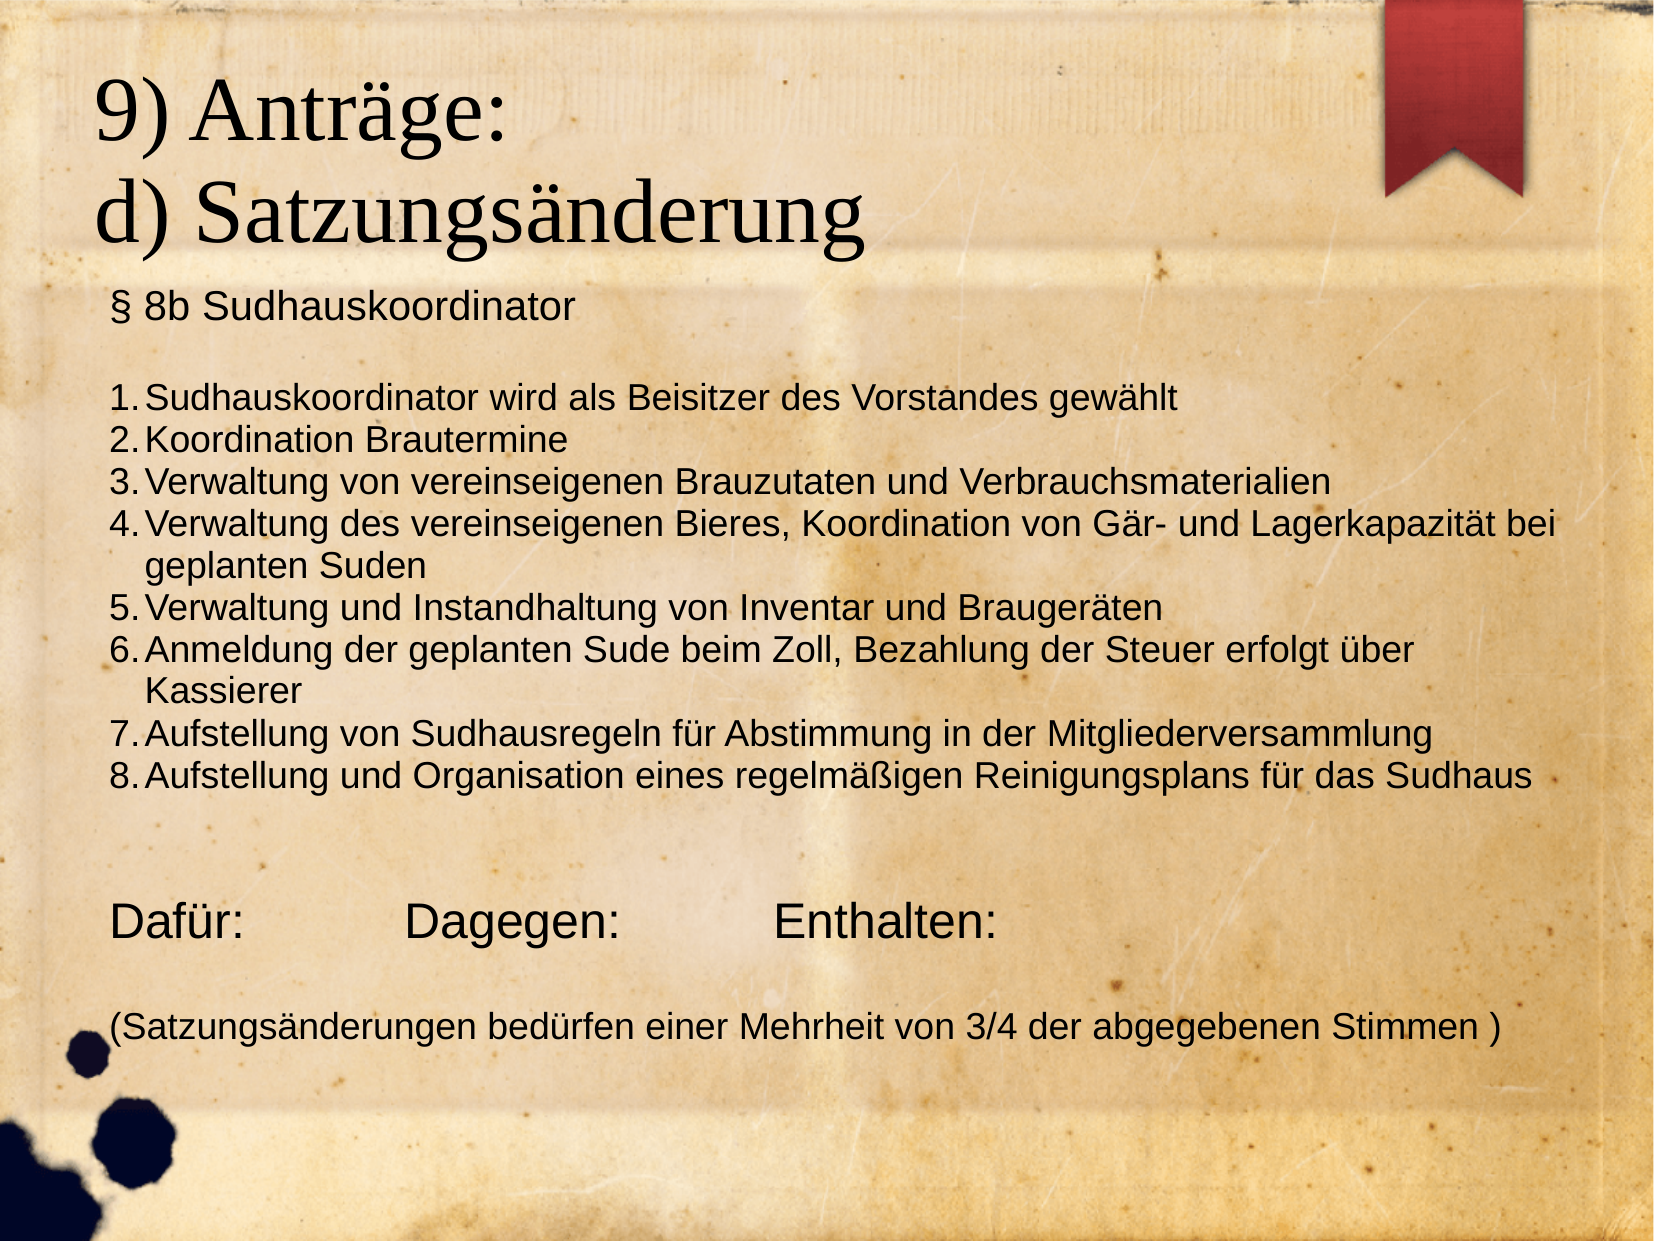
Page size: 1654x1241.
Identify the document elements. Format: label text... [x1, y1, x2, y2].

picture [0, 0, 1654, 1241]
title 9) Anträge: d) Satzungsänderung [94, 59, 1359, 275]
text_box § 8b Sudhauskoordinator Sudhauskoordinator wird als Beisitzer des Vorstandes gewählt Koordination Brautermine Verwaltung von vereinseigenen Brauzutaten und Verbrauchsmaterialien Verwaltung des vereinseigenen Bieres, Koordination von Gär- und Lagerkapazität bei geplanten Suden Verwaltung und Instandhaltung von Inventar und Braugeräten Anmeldung der geplanten Sude beim Zoll, Bezahlung der Steuer erfolgt über Kassierer Aufstellung von Sudhausregeln für Abstimmung in der Mitgliederversammlung Aufstellung und Organisation eines regelmäßigen Reinigungsplans für das Sudhaus Dafür: Dagegen: Enthalten: (Satzungsänderungen bedürfen einer Mehrheit von 3/4 der abgegebenen Stimmen ) [94, 275, 1595, 1123]
